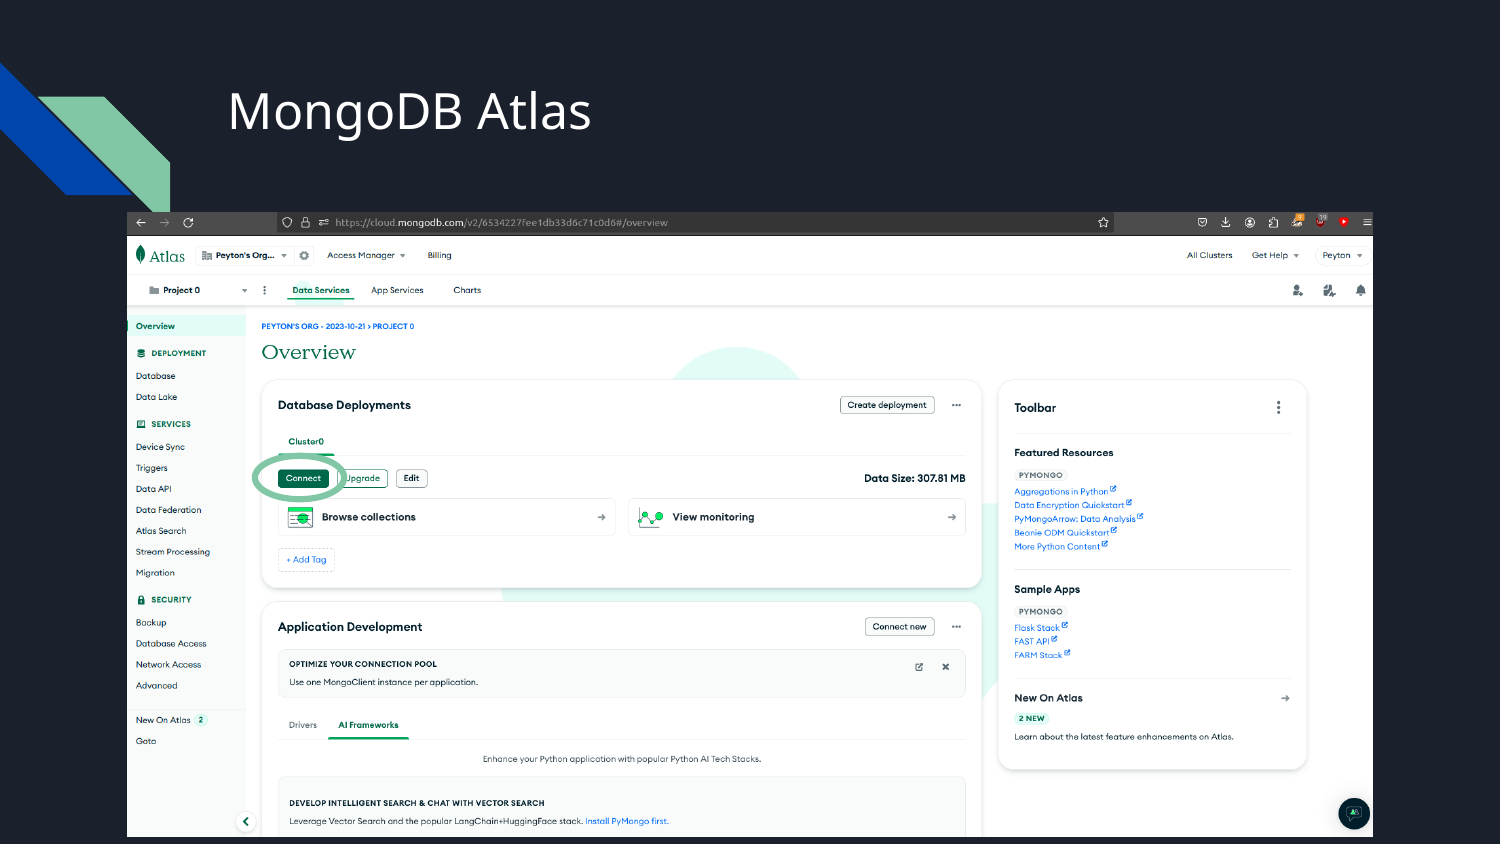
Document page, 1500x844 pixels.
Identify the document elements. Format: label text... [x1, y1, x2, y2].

picture [127, 212, 1373, 837]
title MongoDB Atlas [212, 64, 1368, 212]
